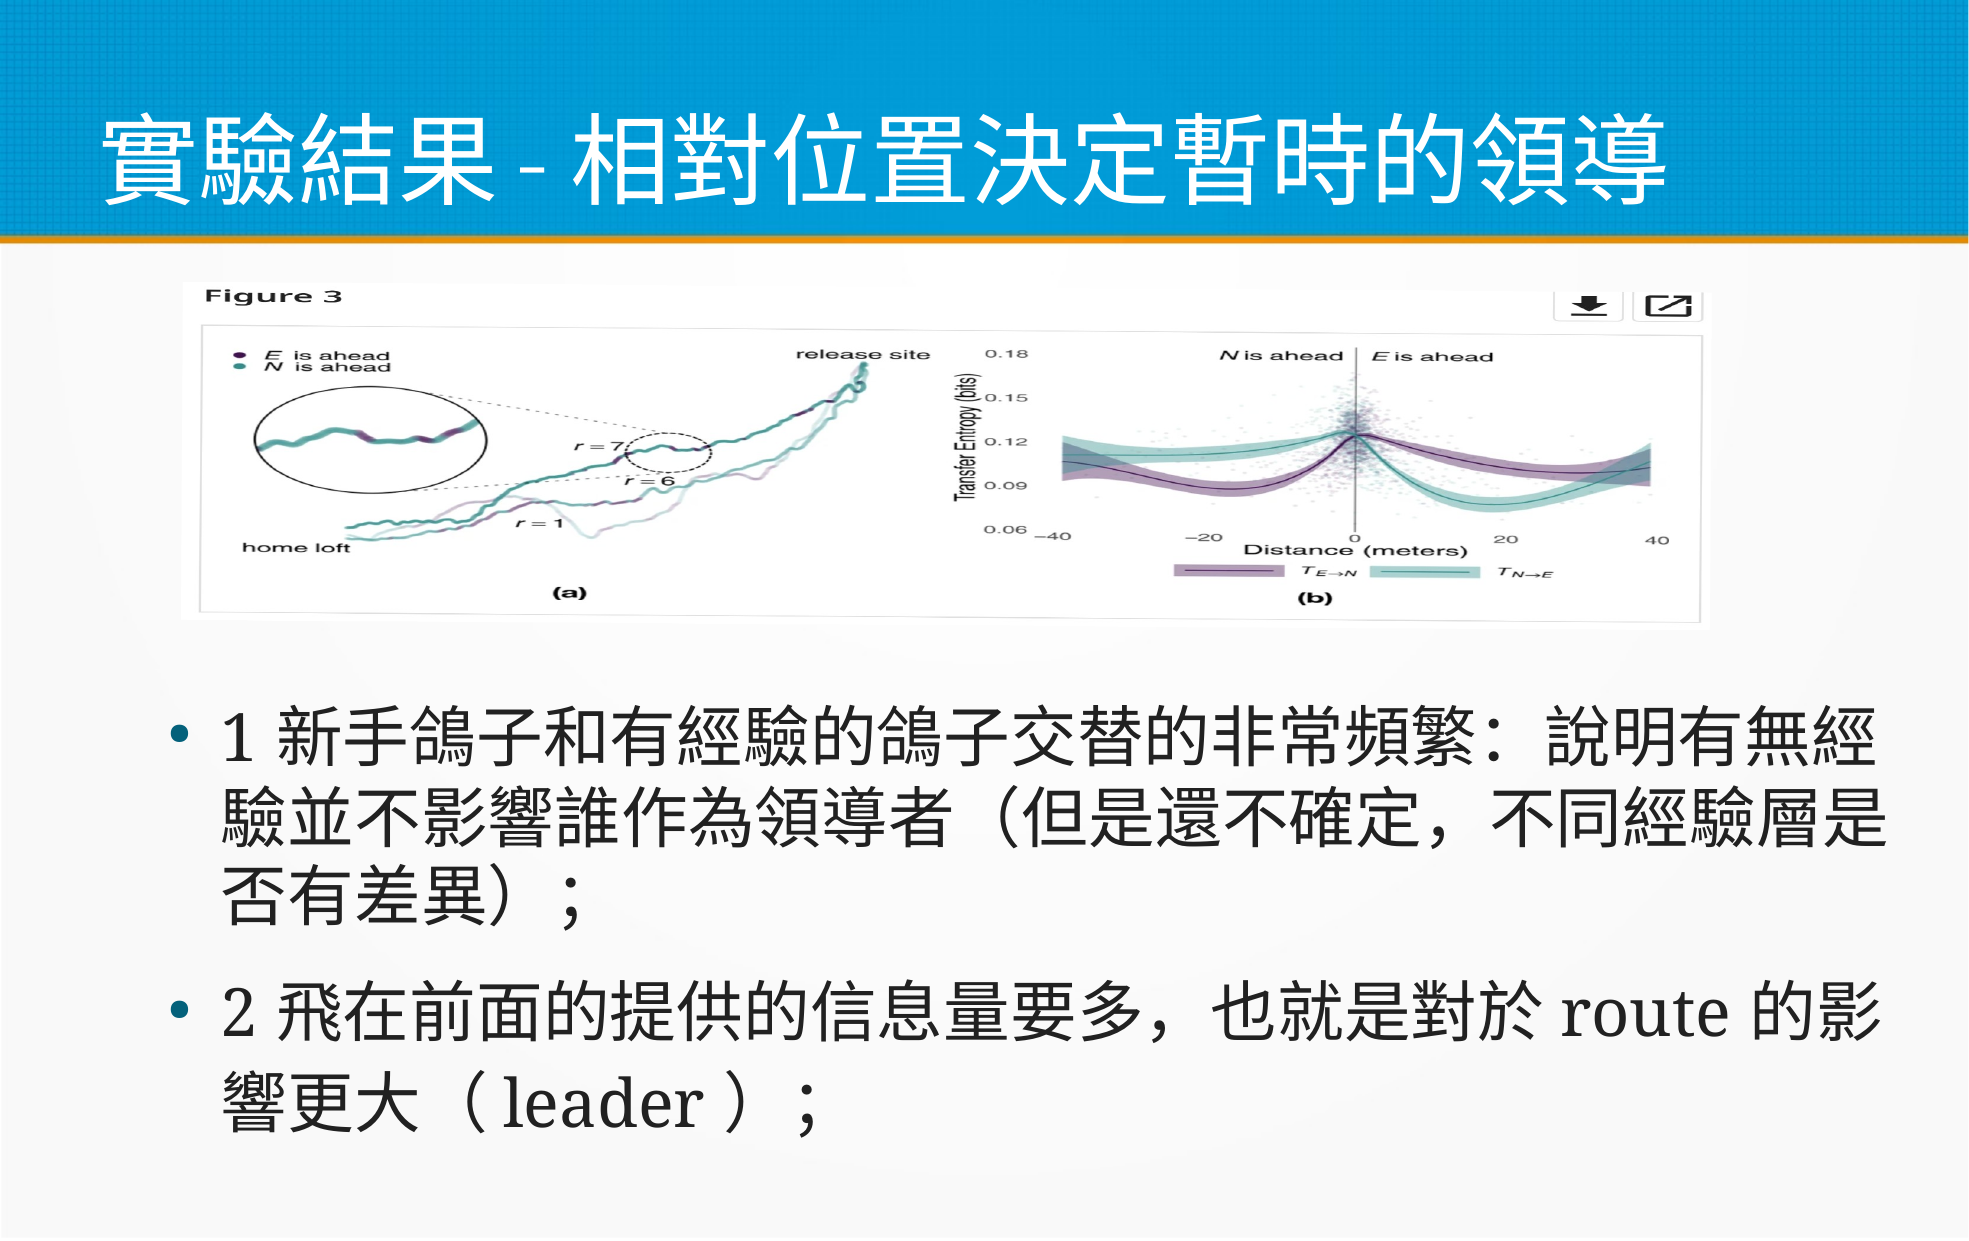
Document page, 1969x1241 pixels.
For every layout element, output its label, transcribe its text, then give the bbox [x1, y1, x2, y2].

list 1新手鴿子和有經驗的鴿子交替的非常頻繁：說明有無經驗並不影響誰作為領導者（但是還不確定，不同經驗層是否有差異）； 2飛在前面的提供的信息量要多，也就是對於route的影響更大（leader）； [150, 690, 1912, 1171]
title 實驗結果-相對位置決定暫時的領導 [98, 19, 1870, 227]
picture [0, 233, 1969, 1241]
